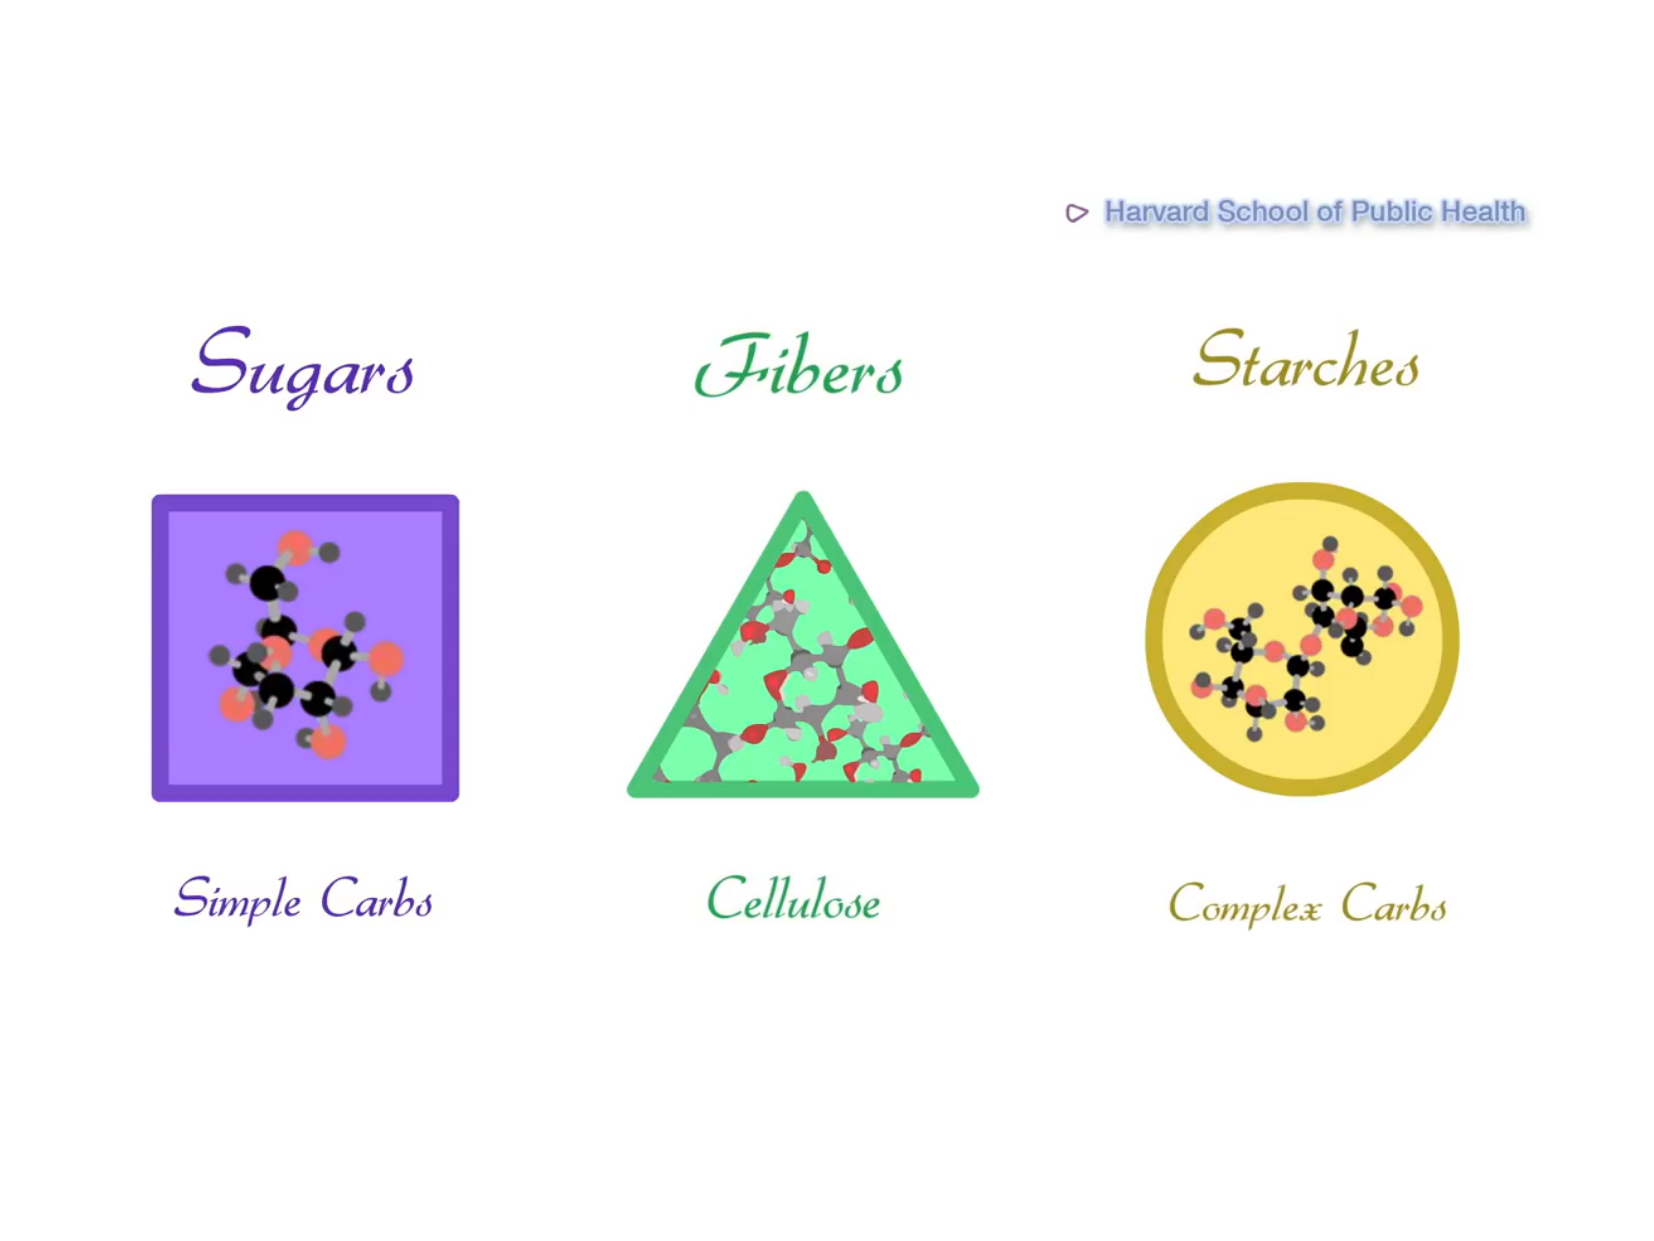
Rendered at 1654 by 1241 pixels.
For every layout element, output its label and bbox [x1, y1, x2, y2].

picture [7, 117, 1620, 1024]
